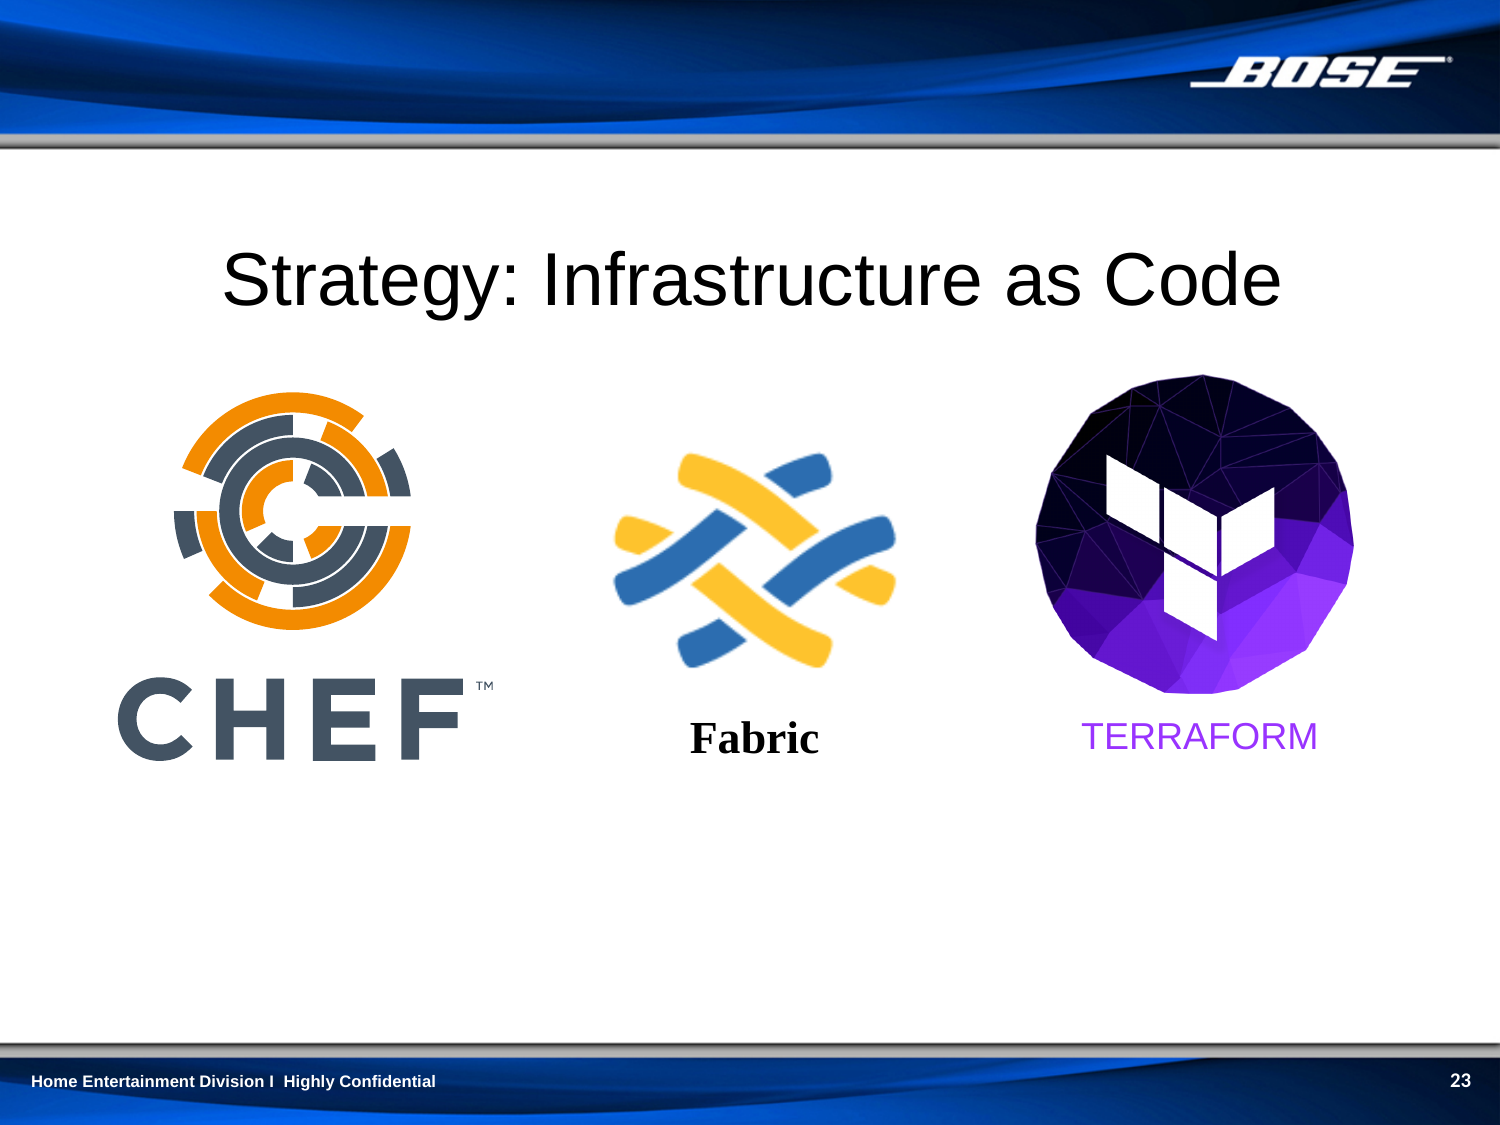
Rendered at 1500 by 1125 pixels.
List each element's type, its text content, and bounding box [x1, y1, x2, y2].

text_box Fabric [675, 705, 856, 781]
picture [0, 0, 1500, 1125]
text_box Strategy: Infrastructure as Code [77, 196, 1428, 356]
text_box TERRAFORM [1065, 708, 1336, 766]
